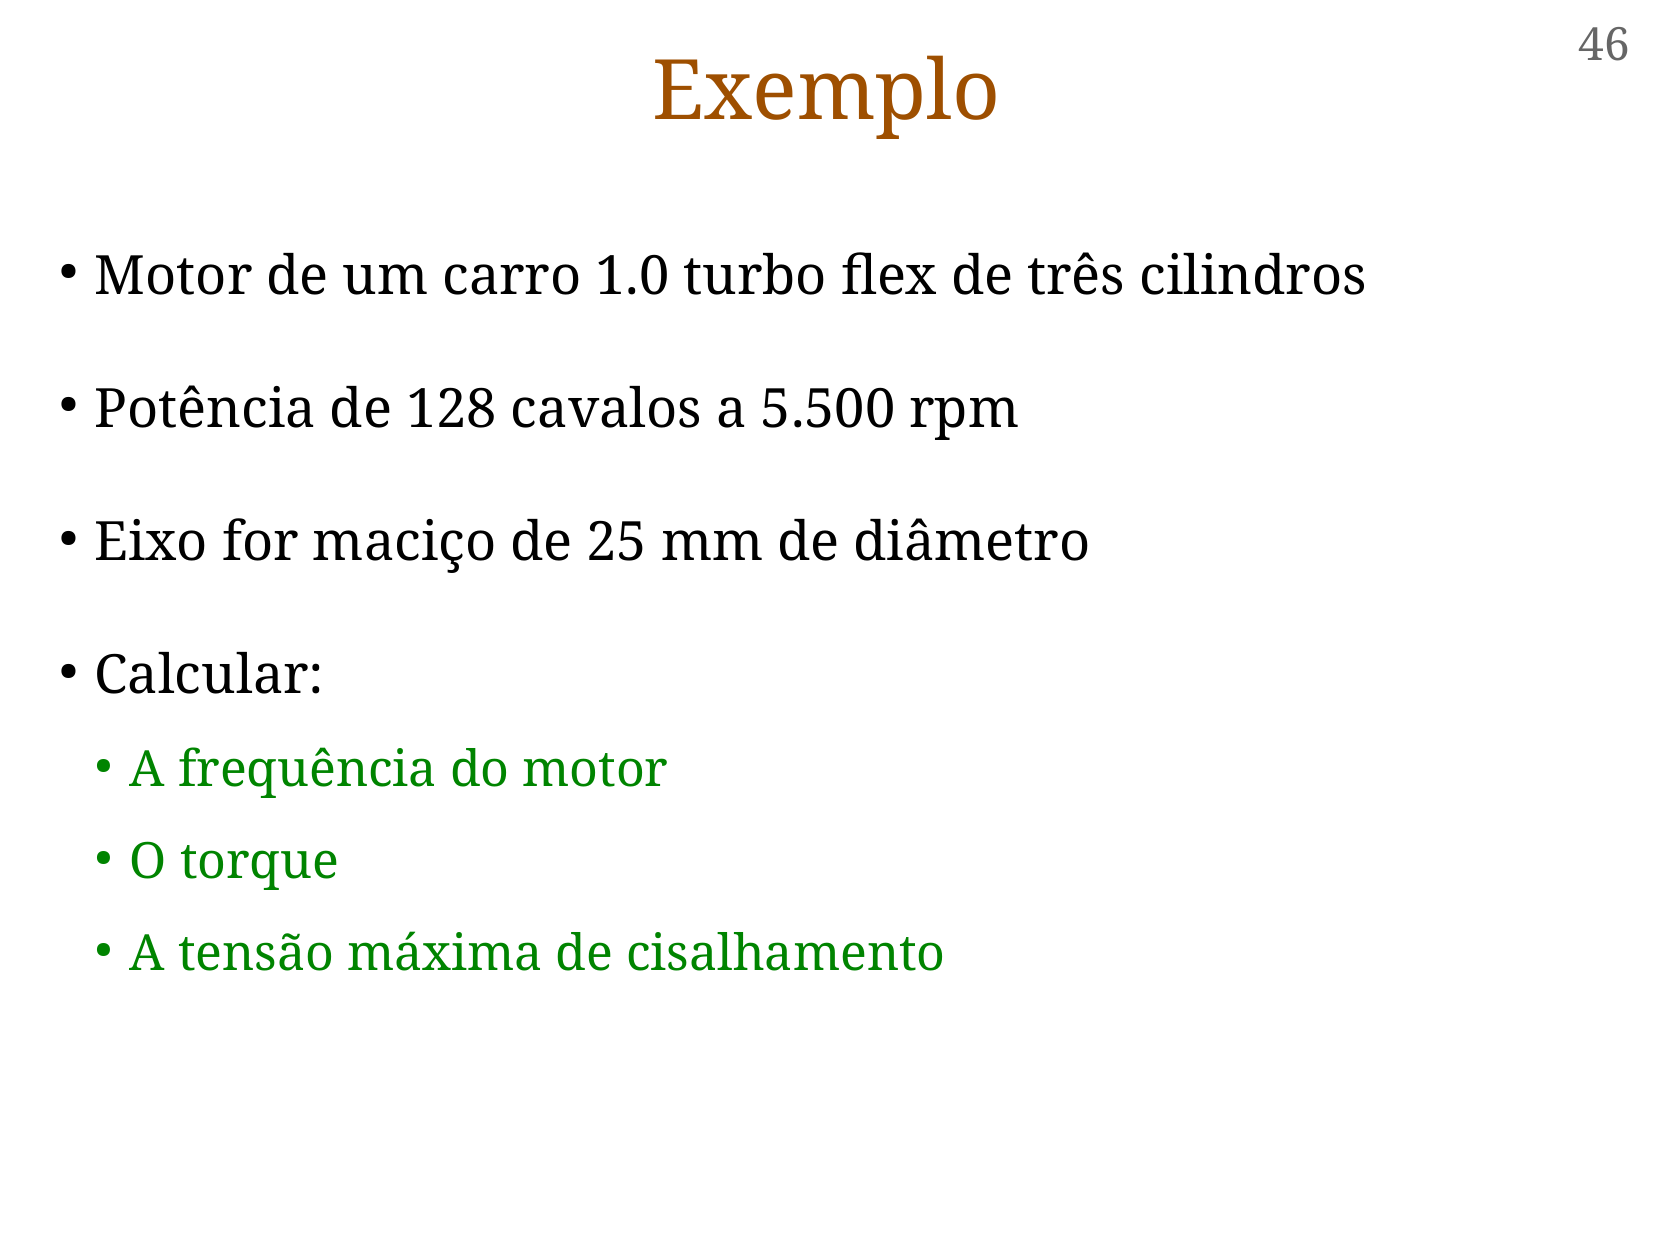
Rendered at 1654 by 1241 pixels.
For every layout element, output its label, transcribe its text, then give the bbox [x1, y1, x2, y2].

list Motor de um carro 1.0 turbo flex de três cilindros Potência de 128 cavalos a 5.500 rpm Eixo for maciço de 25 mm de diâmetro Calcular: A frequência do motor O torque A tensão máxima de cisalhamento [59, 236, 1595, 1211]
title Exemplo [59, 29, 1595, 148]
